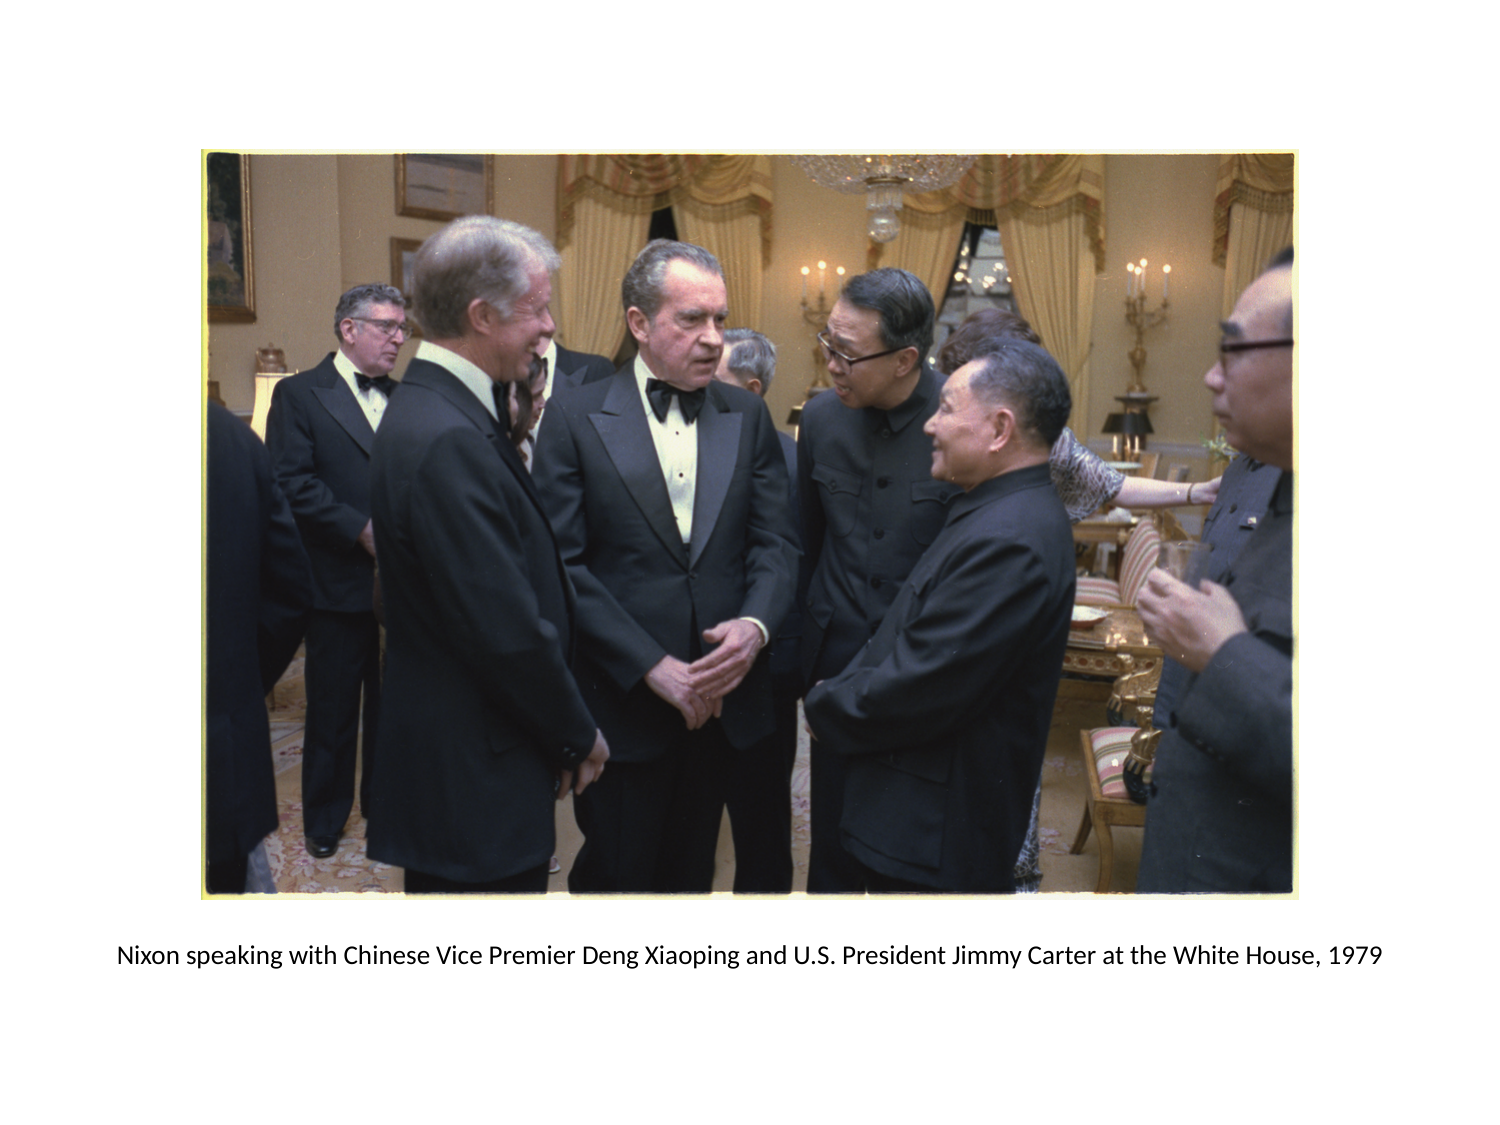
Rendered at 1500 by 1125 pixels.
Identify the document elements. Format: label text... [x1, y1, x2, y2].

text_box Nixon speaking with Chinese Vice Premier Deng Xiaoping and U.S. President Jimmy Carter at the White House, 1979 [102, 929, 1398, 978]
picture [201, 149, 1299, 900]
